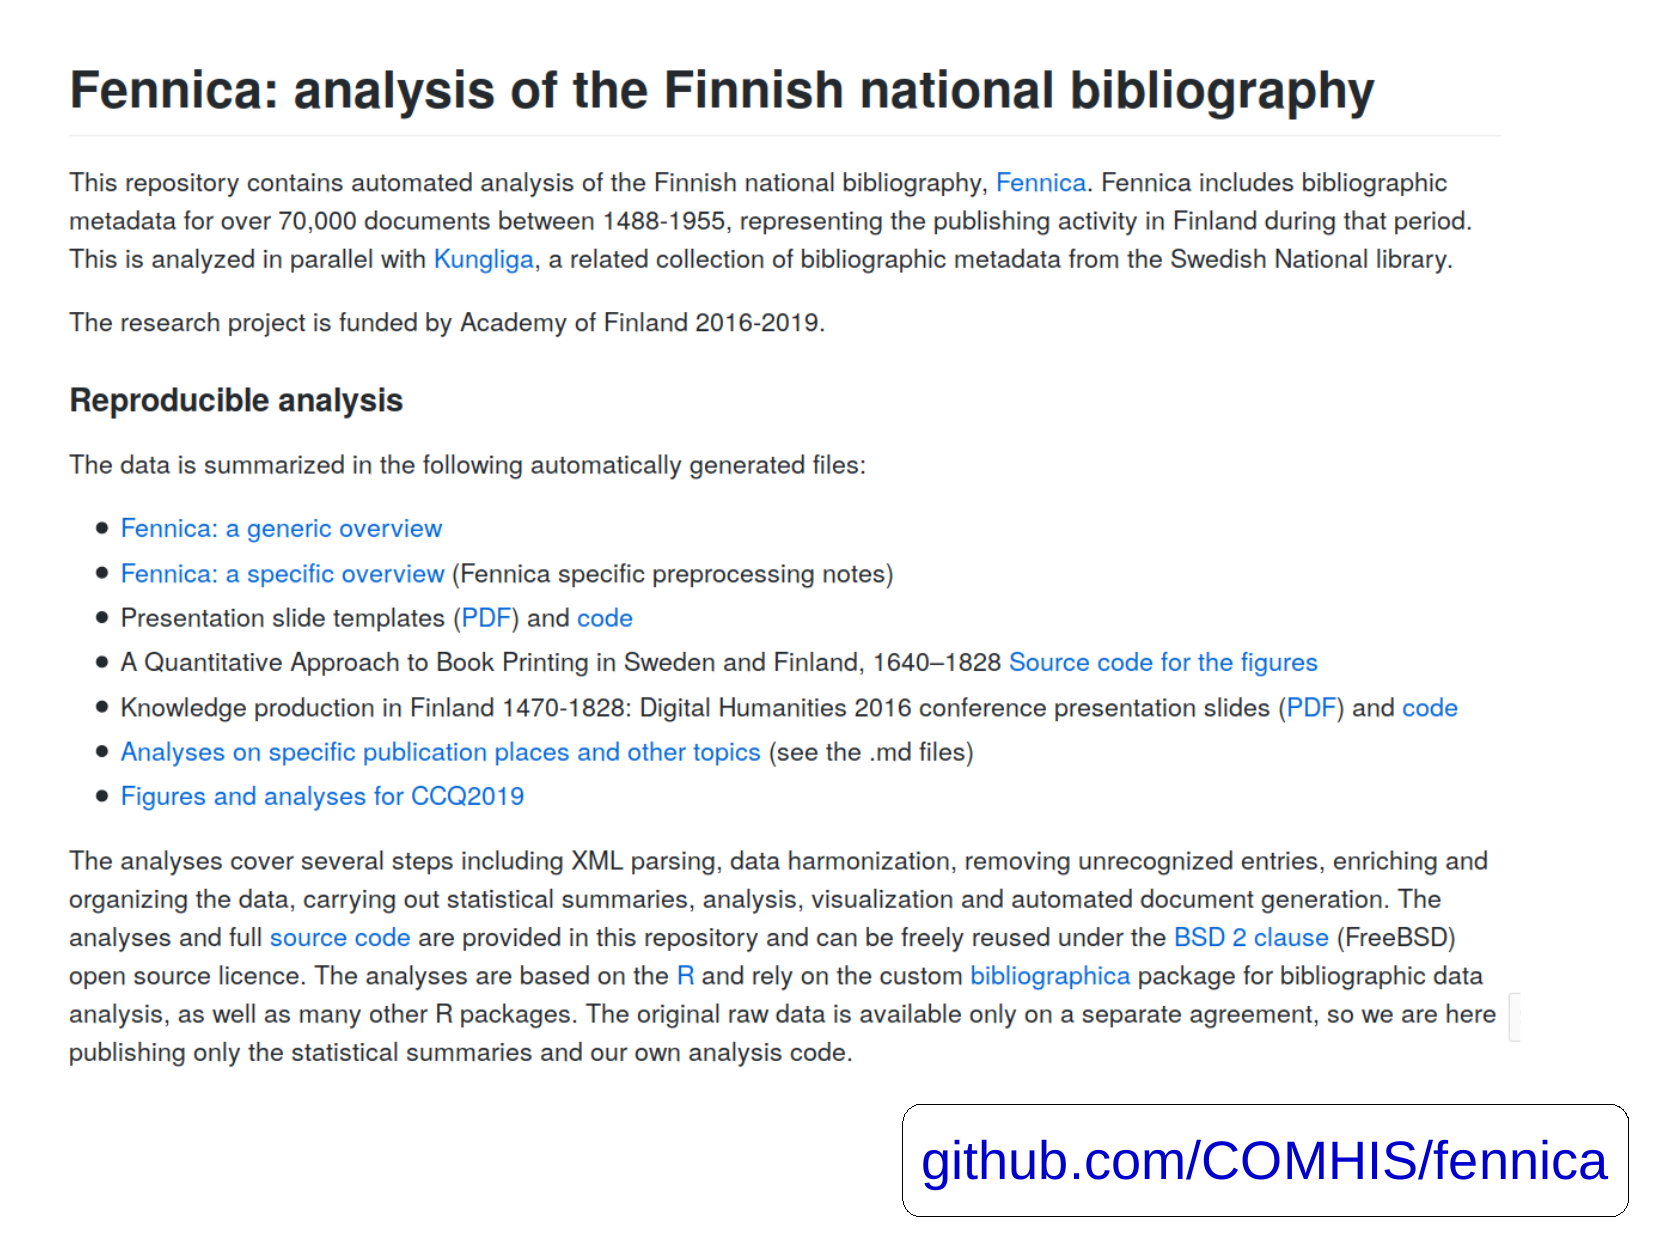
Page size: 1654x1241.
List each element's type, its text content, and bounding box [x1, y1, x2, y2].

picture [42, 41, 1521, 1083]
text_box github.com/COMHIS/fennica [902, 1104, 1629, 1217]
